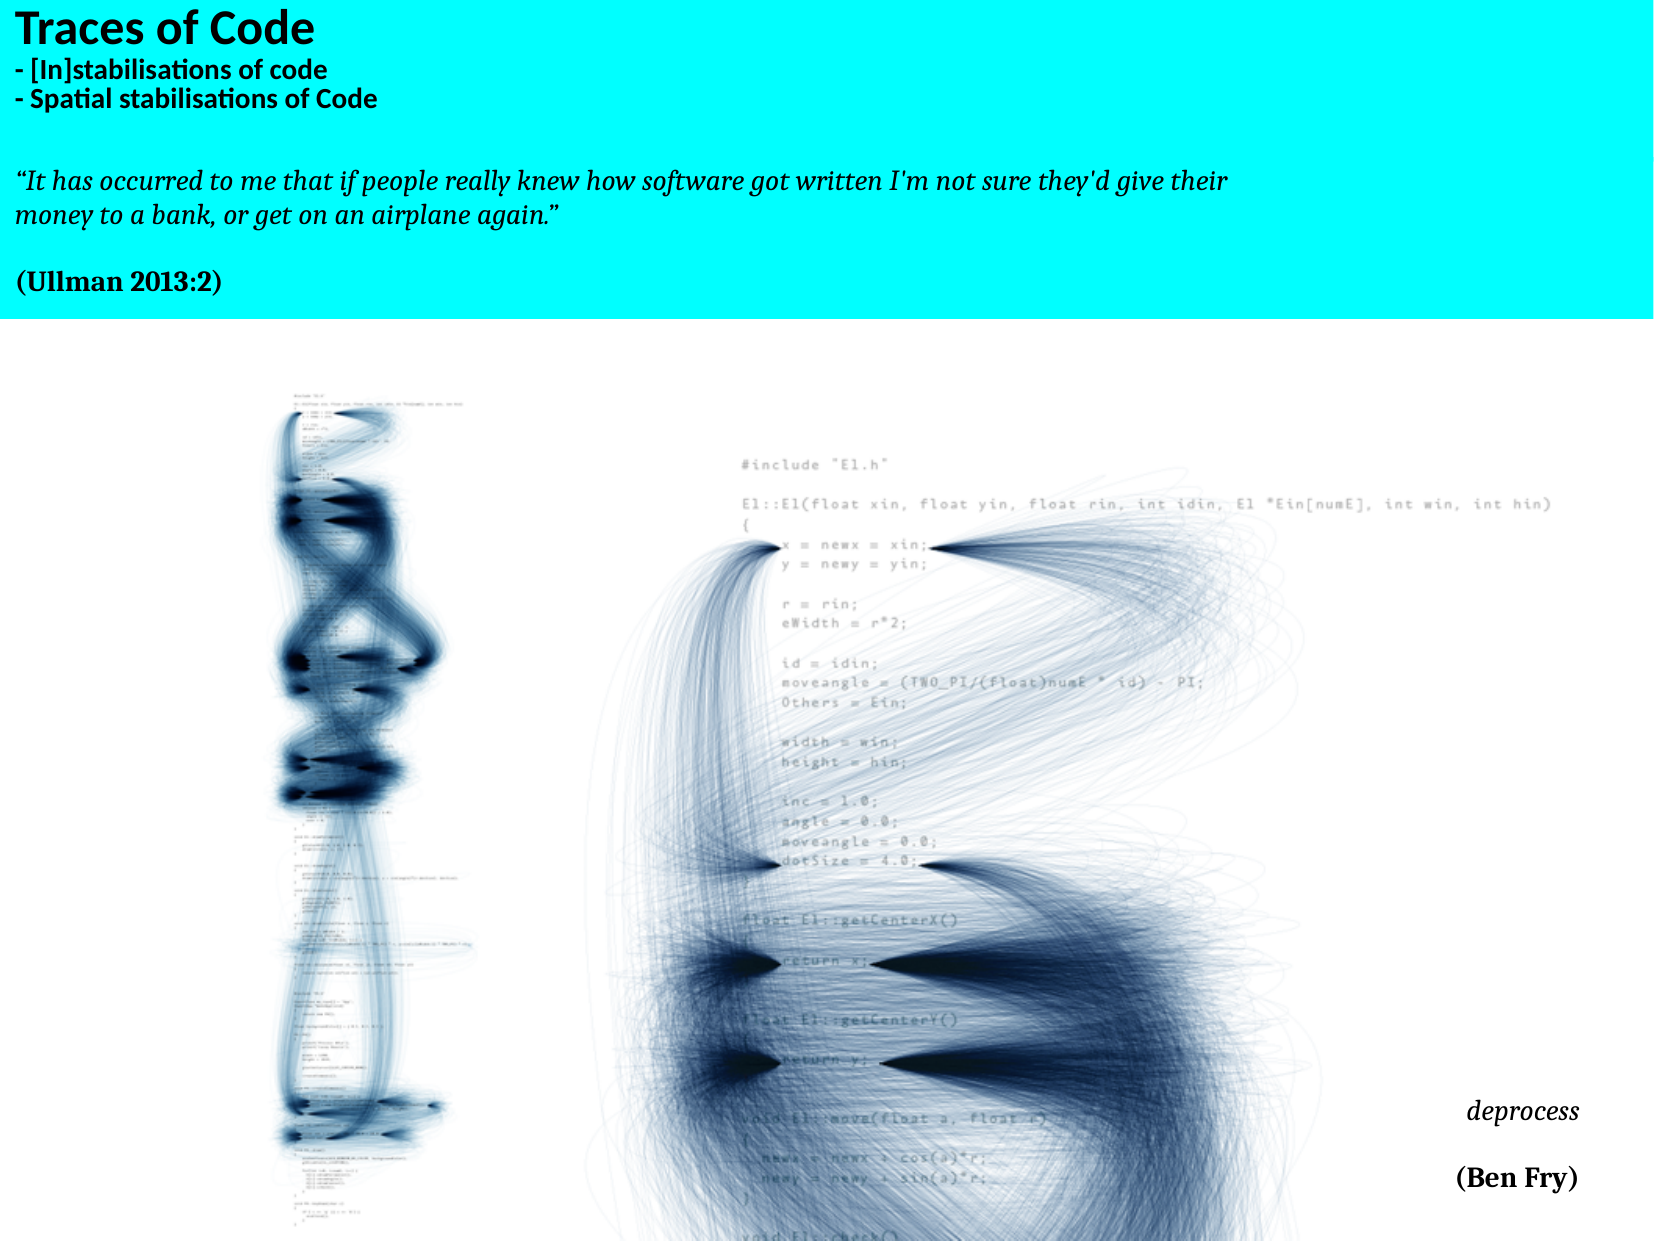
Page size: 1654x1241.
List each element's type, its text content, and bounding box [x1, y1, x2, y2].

text_box Traces of Code - [In]stabilisations of code - Spatial stabilisations of Code [0, 0, 1654, 157]
picture [248, 380, 1654, 1241]
text_box deprocess (Ben Fry) [1370, 1086, 1595, 1205]
text_box “It has occurred to me that if people really knew how software got written I'm not sure they'd give their money to a bank, or get on an airplane again.” (Ullman 2013:2) [0, 157, 1654, 319]
